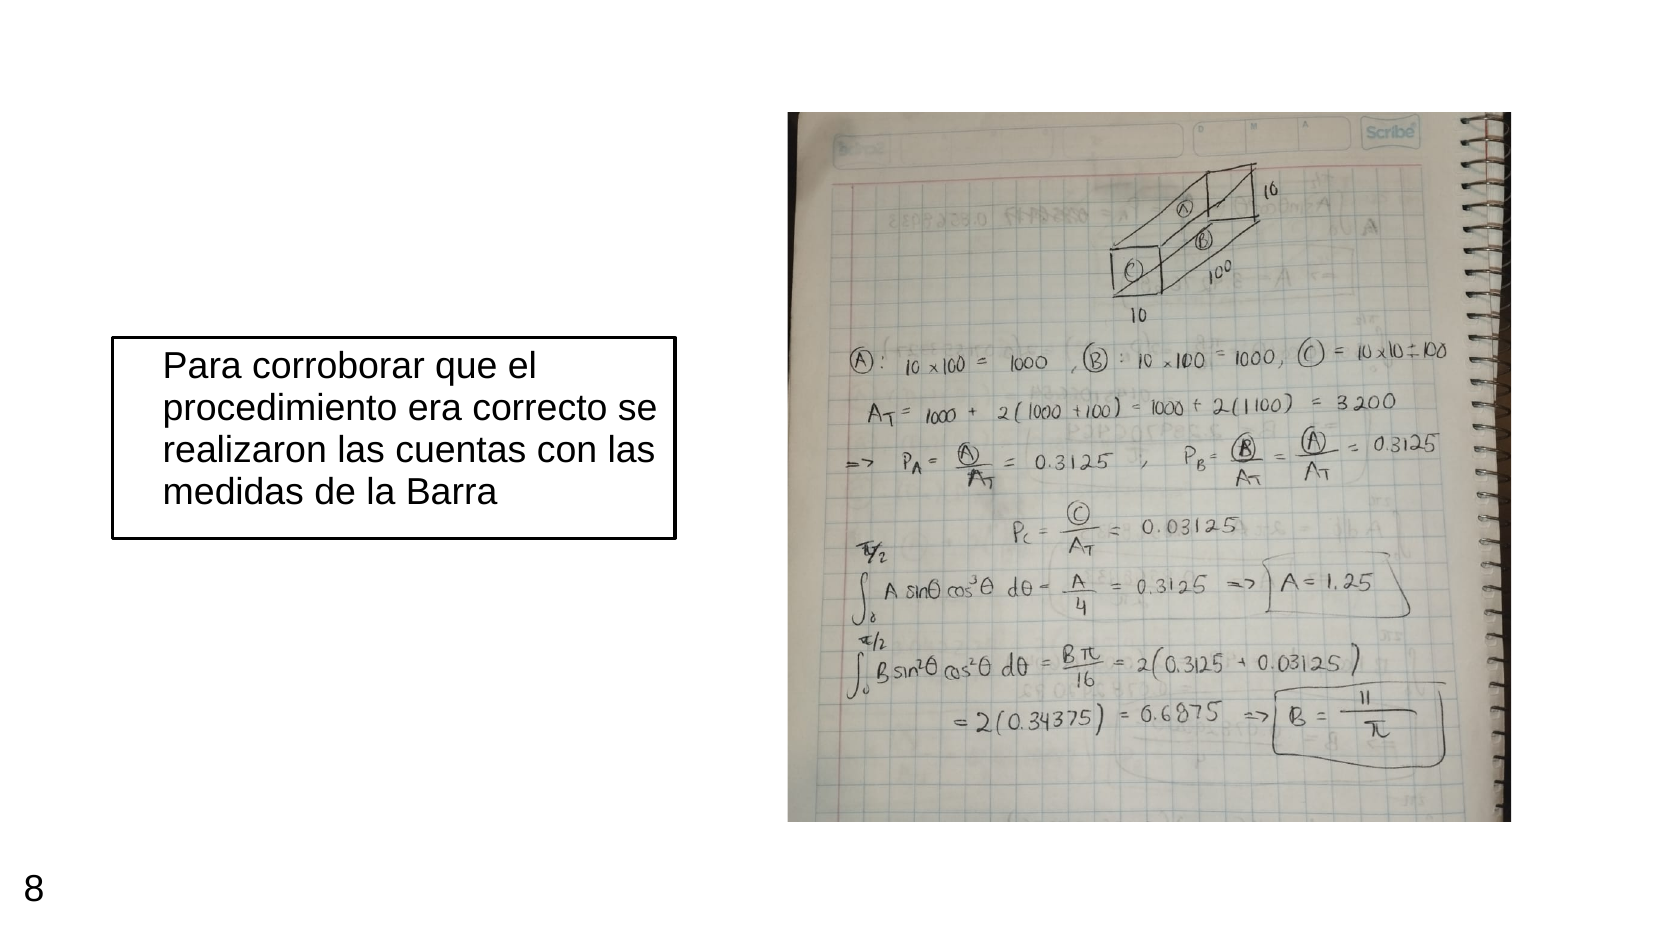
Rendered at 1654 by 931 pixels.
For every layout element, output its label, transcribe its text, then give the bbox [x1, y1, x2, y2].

text_box Para corroborar que el procedimiento era correcto se realizaron las cuentas con las medidas de la Barra [112, 337, 676, 539]
picture [787, 112, 1512, 822]
text_box <number> [8, 860, 638, 931]
